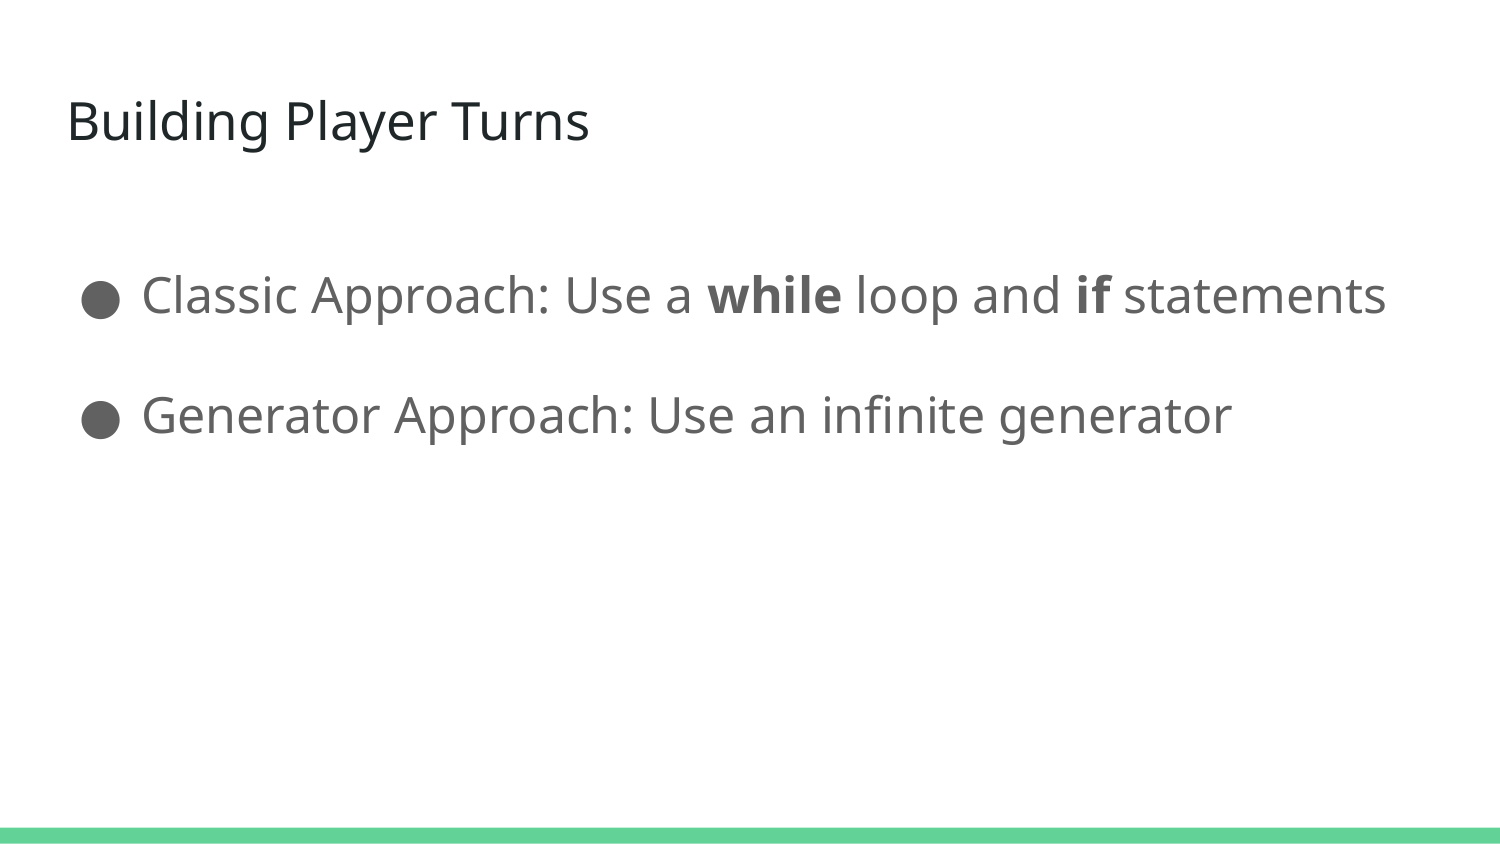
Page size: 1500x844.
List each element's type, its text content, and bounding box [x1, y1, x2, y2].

title Building Player Turns [51, 72, 1449, 167]
list Classic Approach: Use a while loop and if statements Generator Approach: Use an infinite generator [51, 189, 1449, 750]
